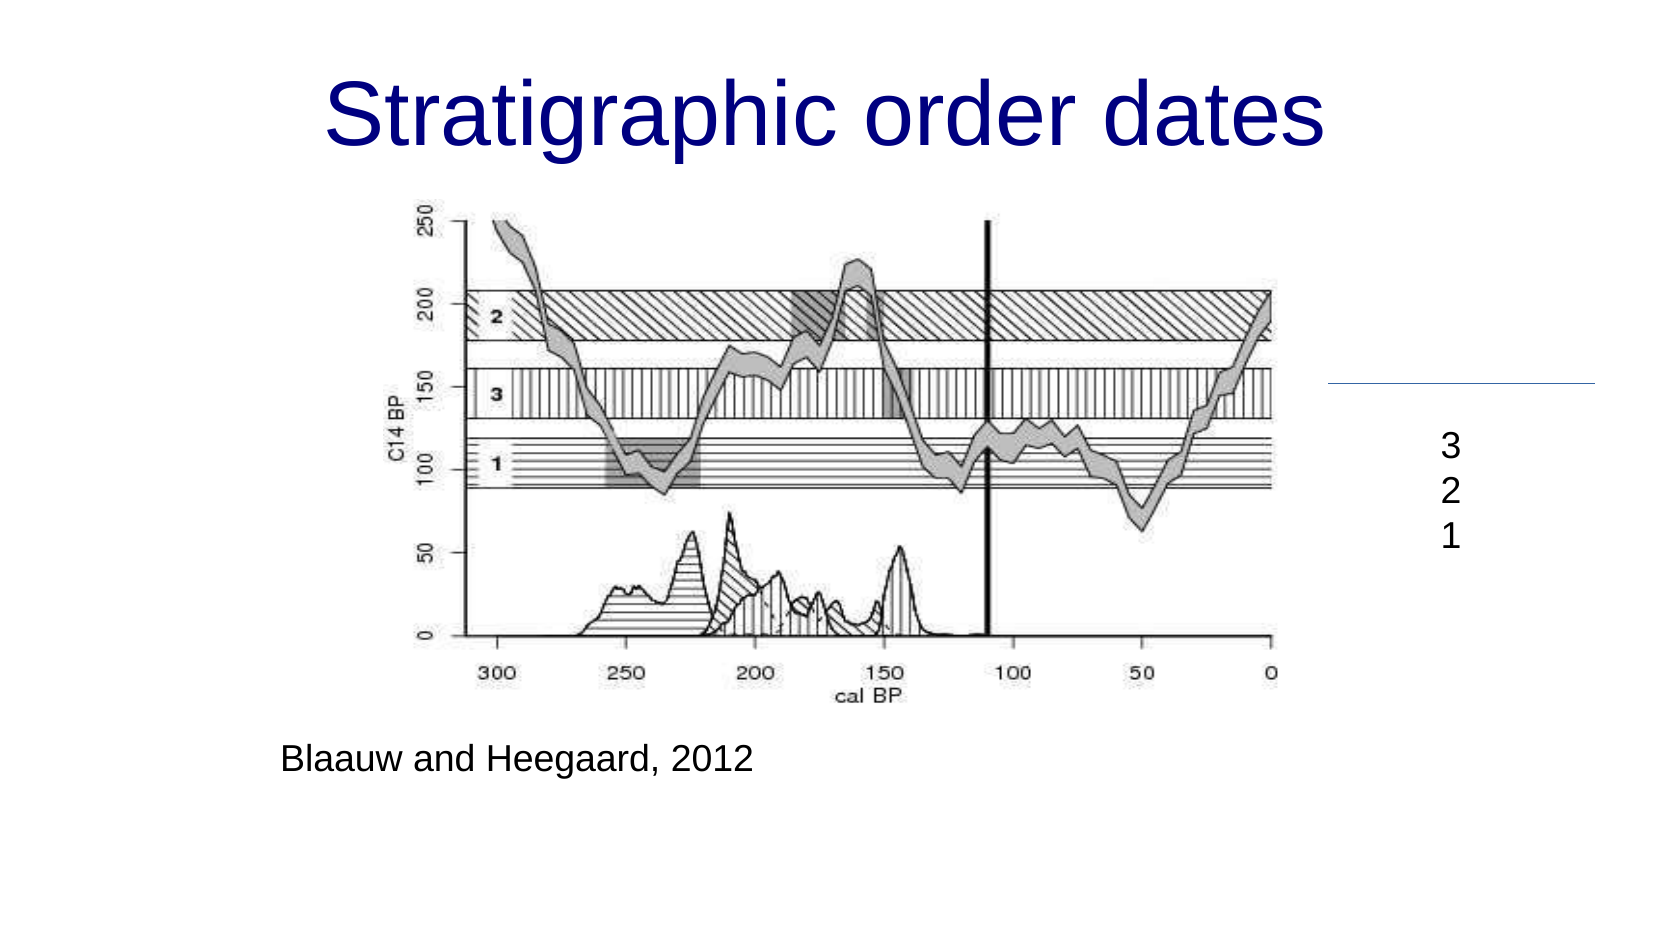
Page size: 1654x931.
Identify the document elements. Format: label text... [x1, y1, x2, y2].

picture [383, 199, 1299, 708]
text_box Stratigraphic order dates [82, 34, 1570, 195]
text_box 3 2 1 [1425, 413, 1476, 554]
text_box Blaauw and Heegaard, 2012 [265, 730, 1181, 773]
